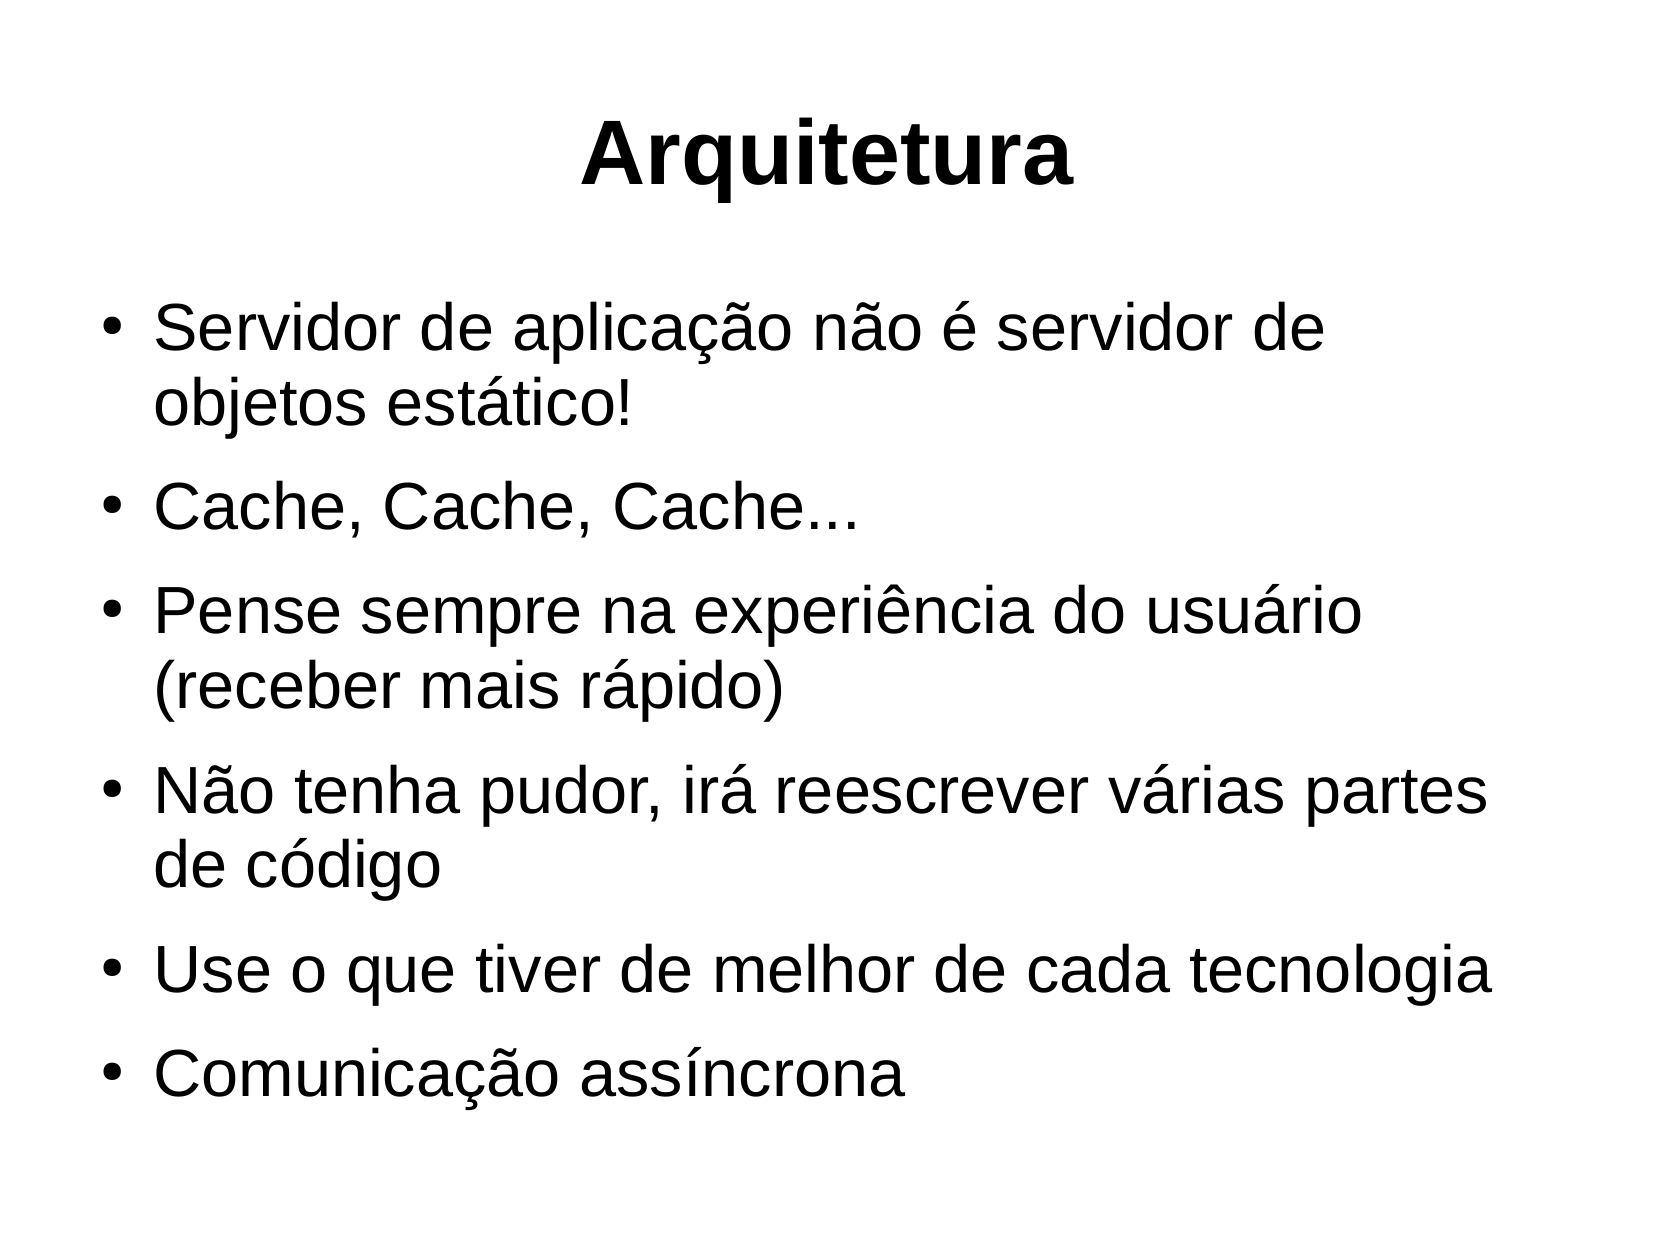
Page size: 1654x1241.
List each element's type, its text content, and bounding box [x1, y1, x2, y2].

list Servidor de aplicação não é servidor de objetos estático! Cache, Cache, Cache... Pense sempre na experiência do usuário (receber mais rápido) Não tenha pudor, irá reescrever várias partes de código Use o que tiver de melhor de cada tecnologia Comunicação assíncrona [82, 290, 1538, 1217]
title Arquitetura [82, 49, 1571, 257]
